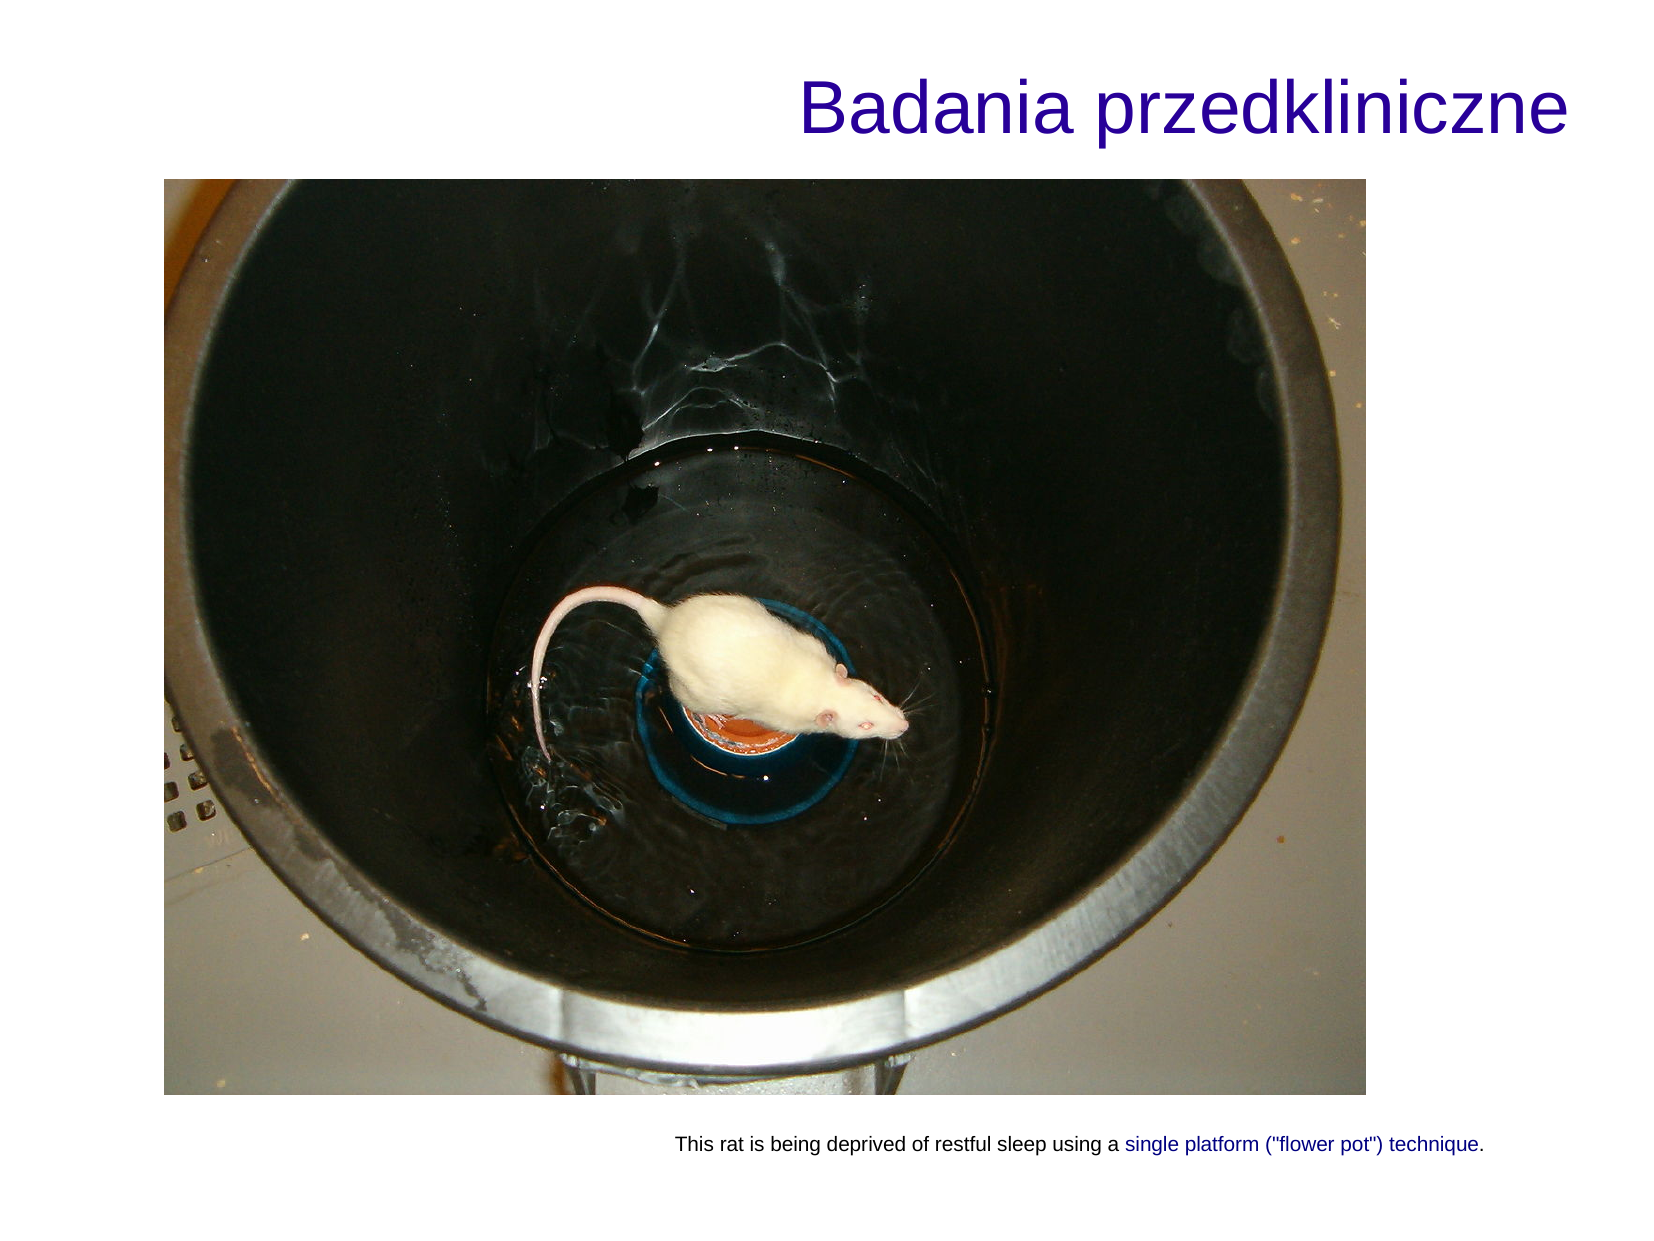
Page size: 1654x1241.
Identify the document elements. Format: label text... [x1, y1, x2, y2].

title Badania przedkliniczne [82, 49, 1571, 166]
text_box This rat is being deprived of restful sleep using a single platform ("flower pot") technique. [660, 1125, 1500, 1164]
picture [164, 179, 1366, 1096]
